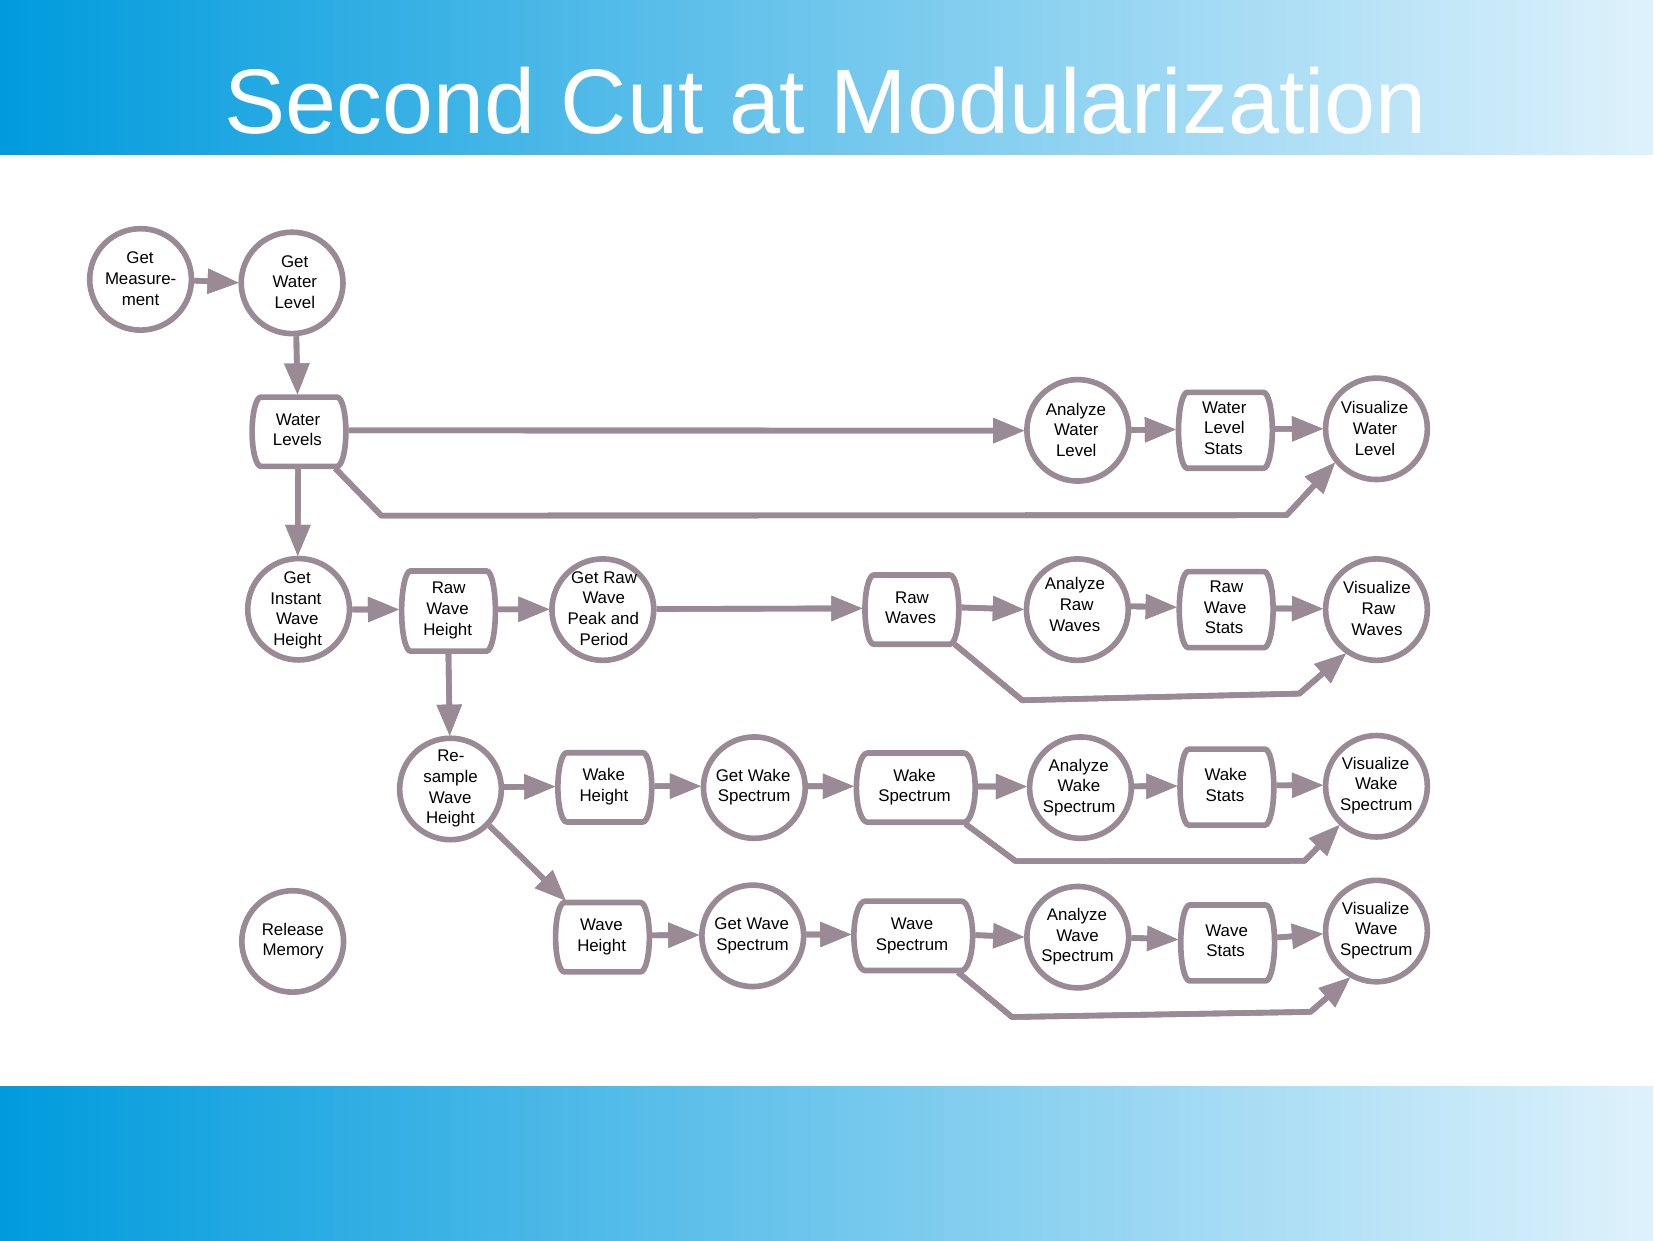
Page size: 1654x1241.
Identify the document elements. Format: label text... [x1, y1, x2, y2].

title Second Cut at Modularization [82, 49, 1571, 155]
picture [52, 174, 1471, 1241]
